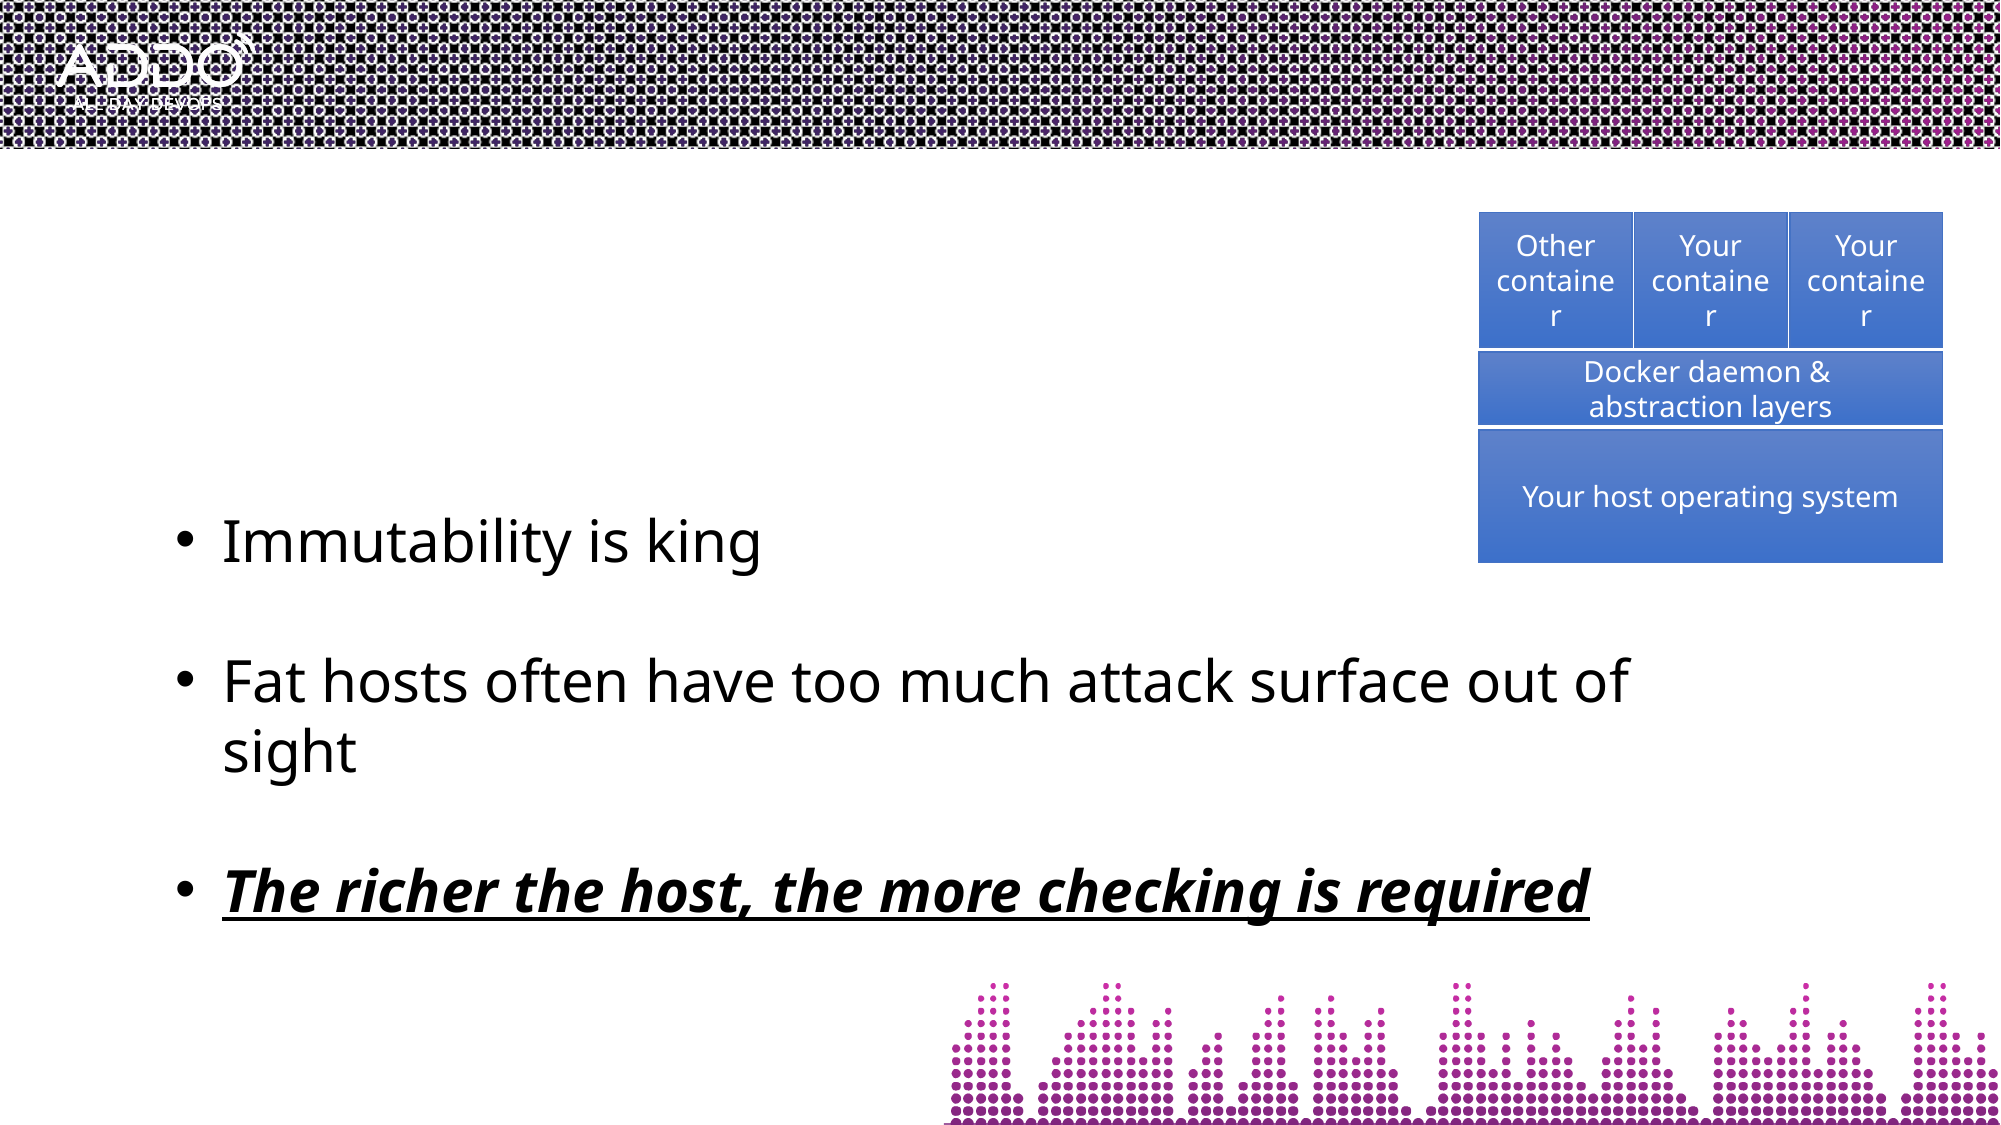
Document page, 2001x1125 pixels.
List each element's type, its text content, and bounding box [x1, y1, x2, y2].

text_box Your container [1789, 212, 1943, 348]
picture [943, 983, 2000, 1125]
text_box Your host operating system [1478, 430, 1943, 563]
text_box Immutability is king Fat hosts often have too much attack surface out of sight The richer the host, the more checking is required [160, 496, 1790, 865]
text_box Your container [1634, 212, 1788, 348]
text_box Docker daemon & abstraction layers [1478, 352, 1943, 425]
picture [0, 0, 2000, 149]
text_box Other container [1479, 212, 1633, 348]
